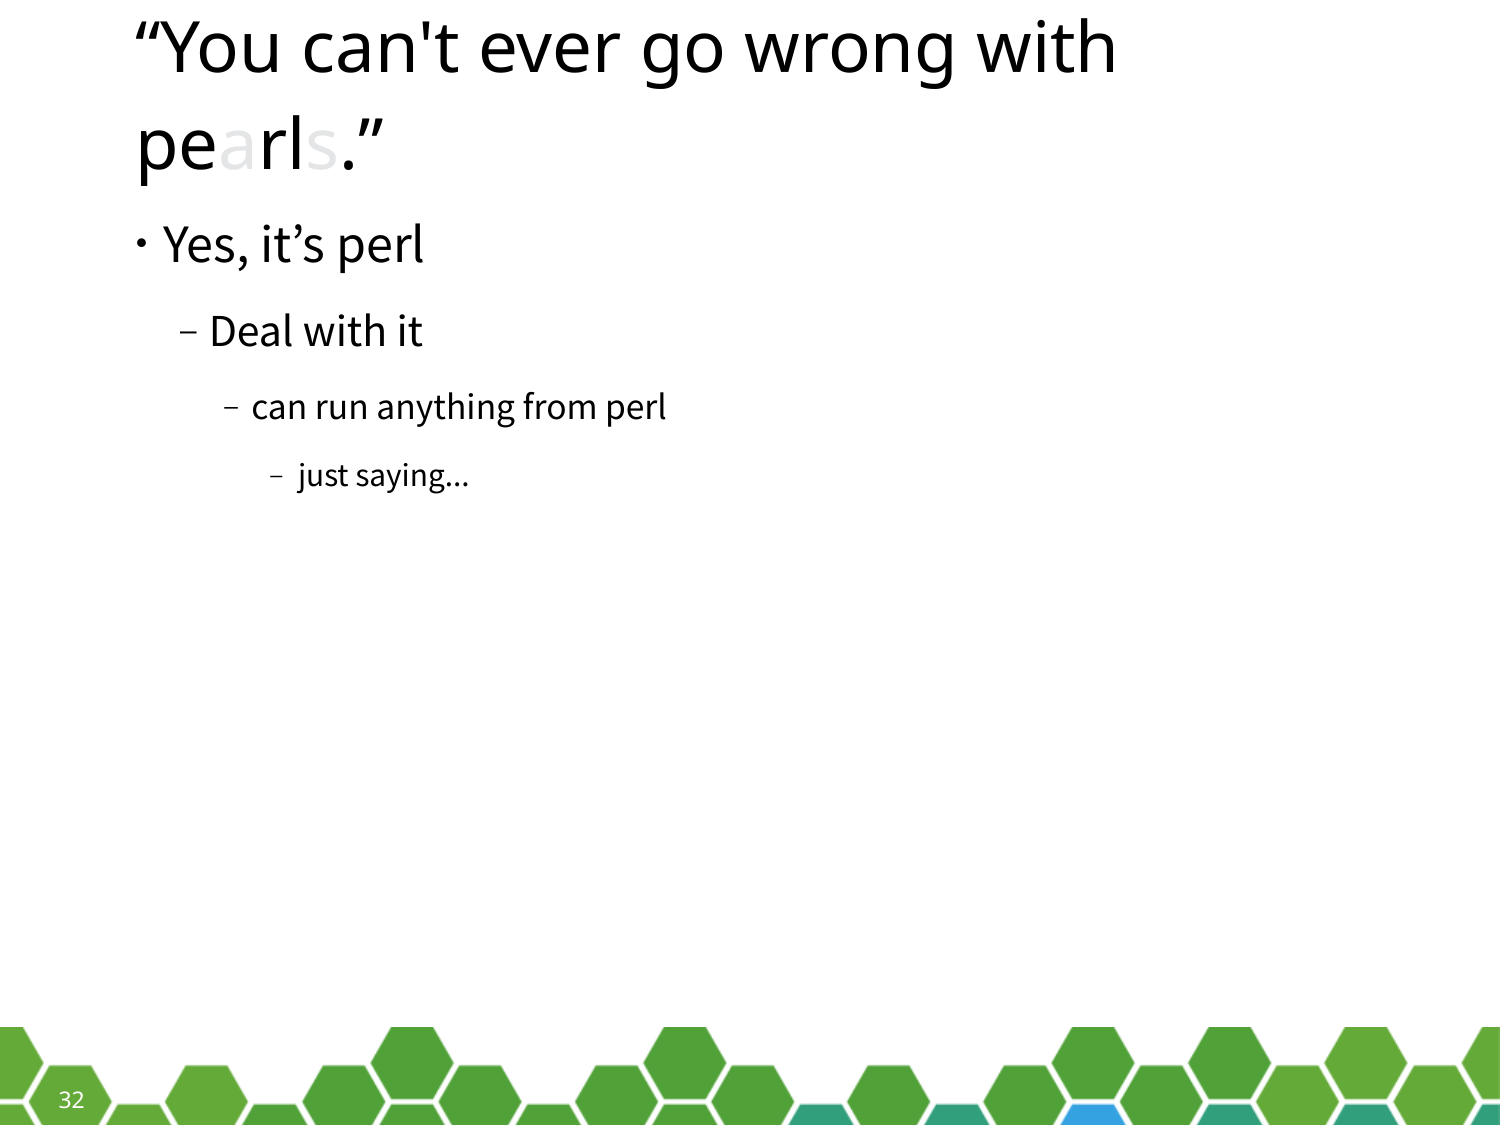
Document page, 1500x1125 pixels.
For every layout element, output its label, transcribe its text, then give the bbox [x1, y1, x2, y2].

picture [0, 1027, 1500, 1125]
list Yes, it’s perl Deal with it can run anything from perl just saying... [135, 208, 1372, 862]
title “You can't ever go wrong with pearls.” [135, 12, 1372, 175]
